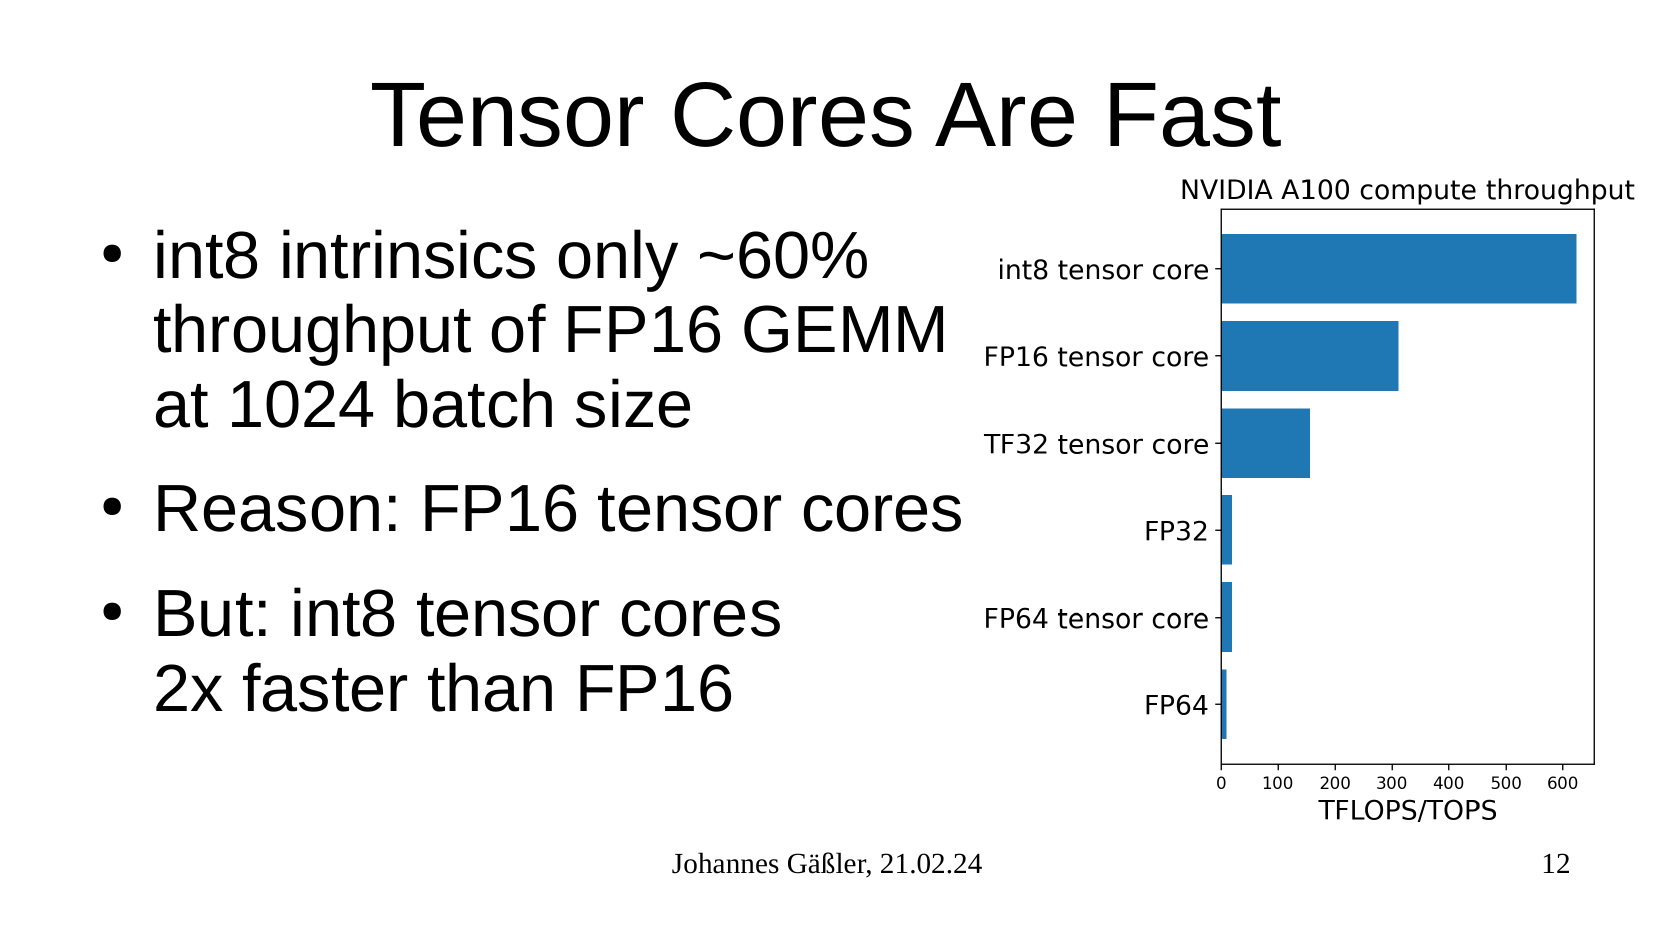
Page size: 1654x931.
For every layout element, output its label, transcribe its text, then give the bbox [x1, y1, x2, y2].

picture [971, 166, 1647, 837]
list int8 intrinsics only ~60% throughput of FP16 GEMM at 1024 batch size Reason: FP16 tensor cores But: int8 tensor cores 2x faster than FP16 [82, 217, 1571, 758]
title Tensor Cores Are Fast [82, 37, 1571, 193]
